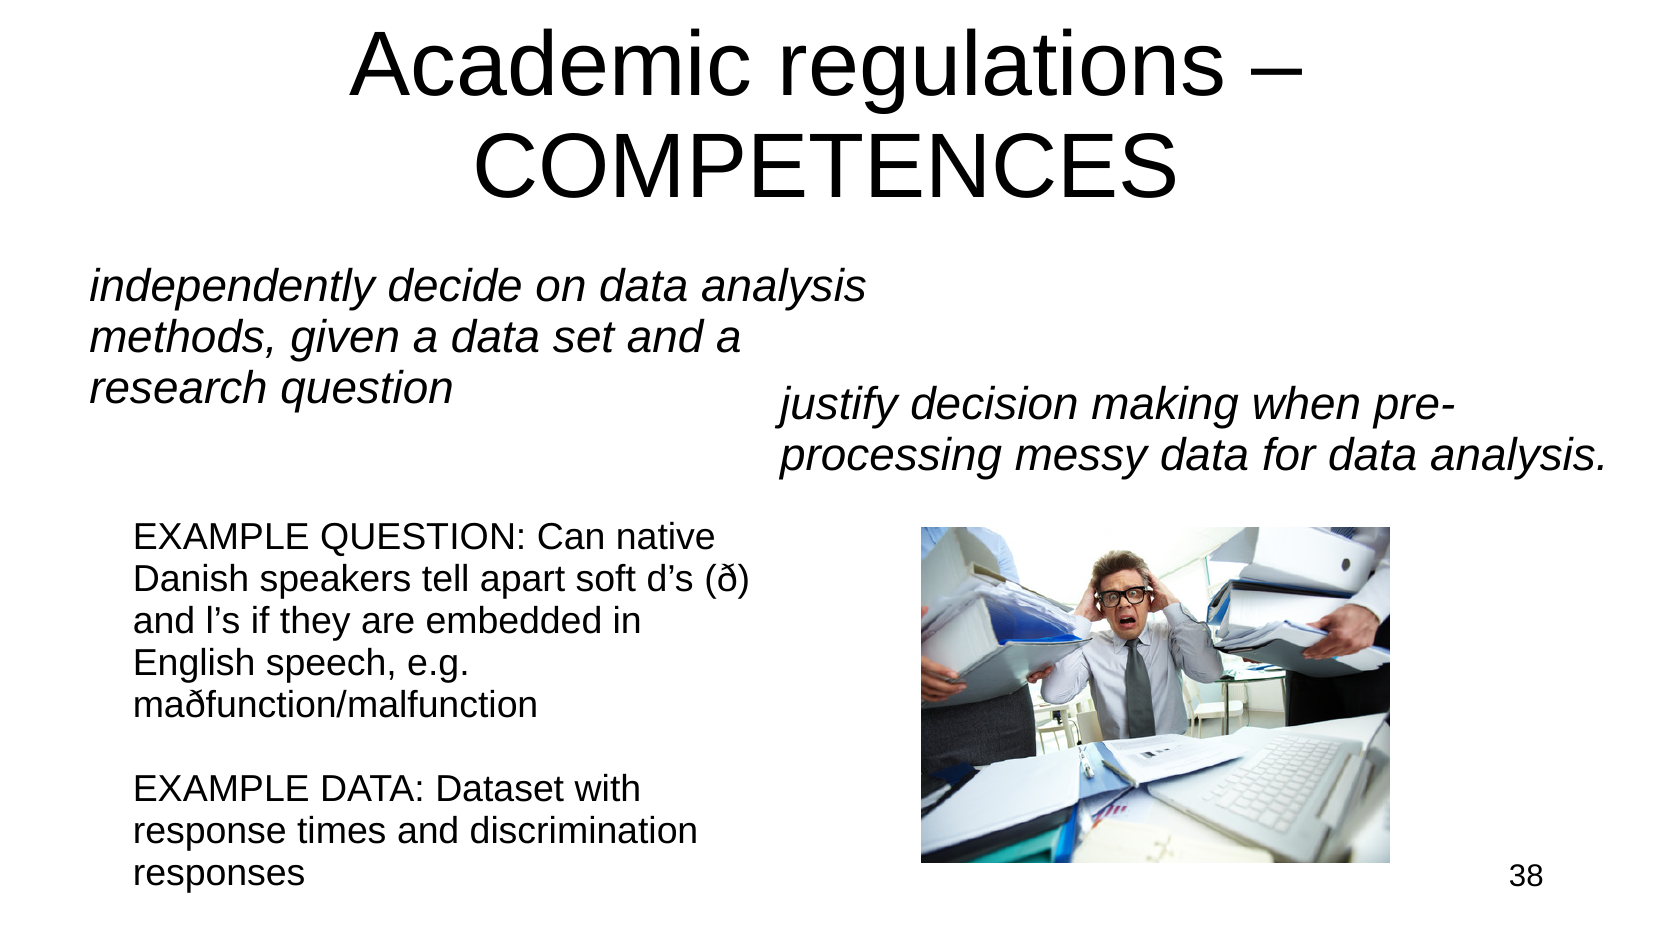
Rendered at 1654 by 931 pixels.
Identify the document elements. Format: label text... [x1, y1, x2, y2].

text_box EXAMPLE QUESTION: Can native Danish speakers tell apart soft d’s (ð) and l’s if they are embedded in English speech, e.g. maðfunction/malfunction EXAMPLE DATA: Dataset with response times and discrimination responses [118, 507, 768, 901]
text_box independently decide on data analysis methods, given a data set and a research question [74, 252, 934, 449]
picture [921, 527, 1390, 863]
title Academic regulations – COMPETENCES [82, 12, 1571, 218]
text_box justify decision making when pre-processing messy data for data analysis. [765, 370, 1625, 567]
text_box <nummer> [1494, 850, 1654, 921]
